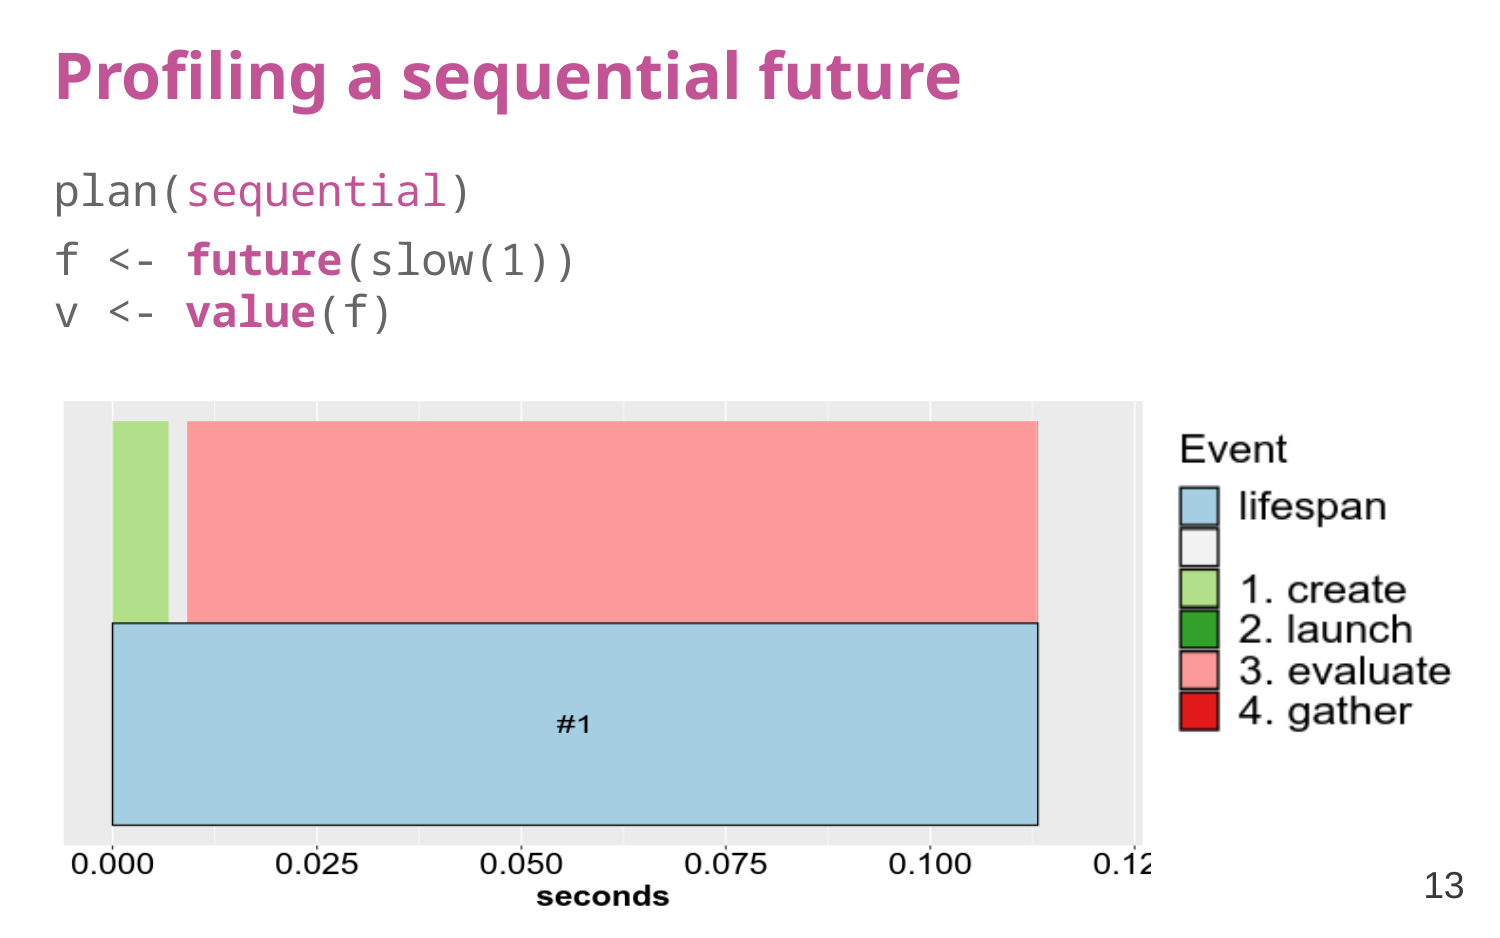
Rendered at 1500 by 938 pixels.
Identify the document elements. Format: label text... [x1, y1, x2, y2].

title Profiling a sequential future [38, 20, 1447, 136]
slide_number <number> [1393, 858, 1480, 910]
picture [1156, 410, 1469, 753]
picture [24, 393, 1151, 920]
list plan(sequential) f <- future(slow(1)) v <- value(f) [38, 147, 1437, 850]
